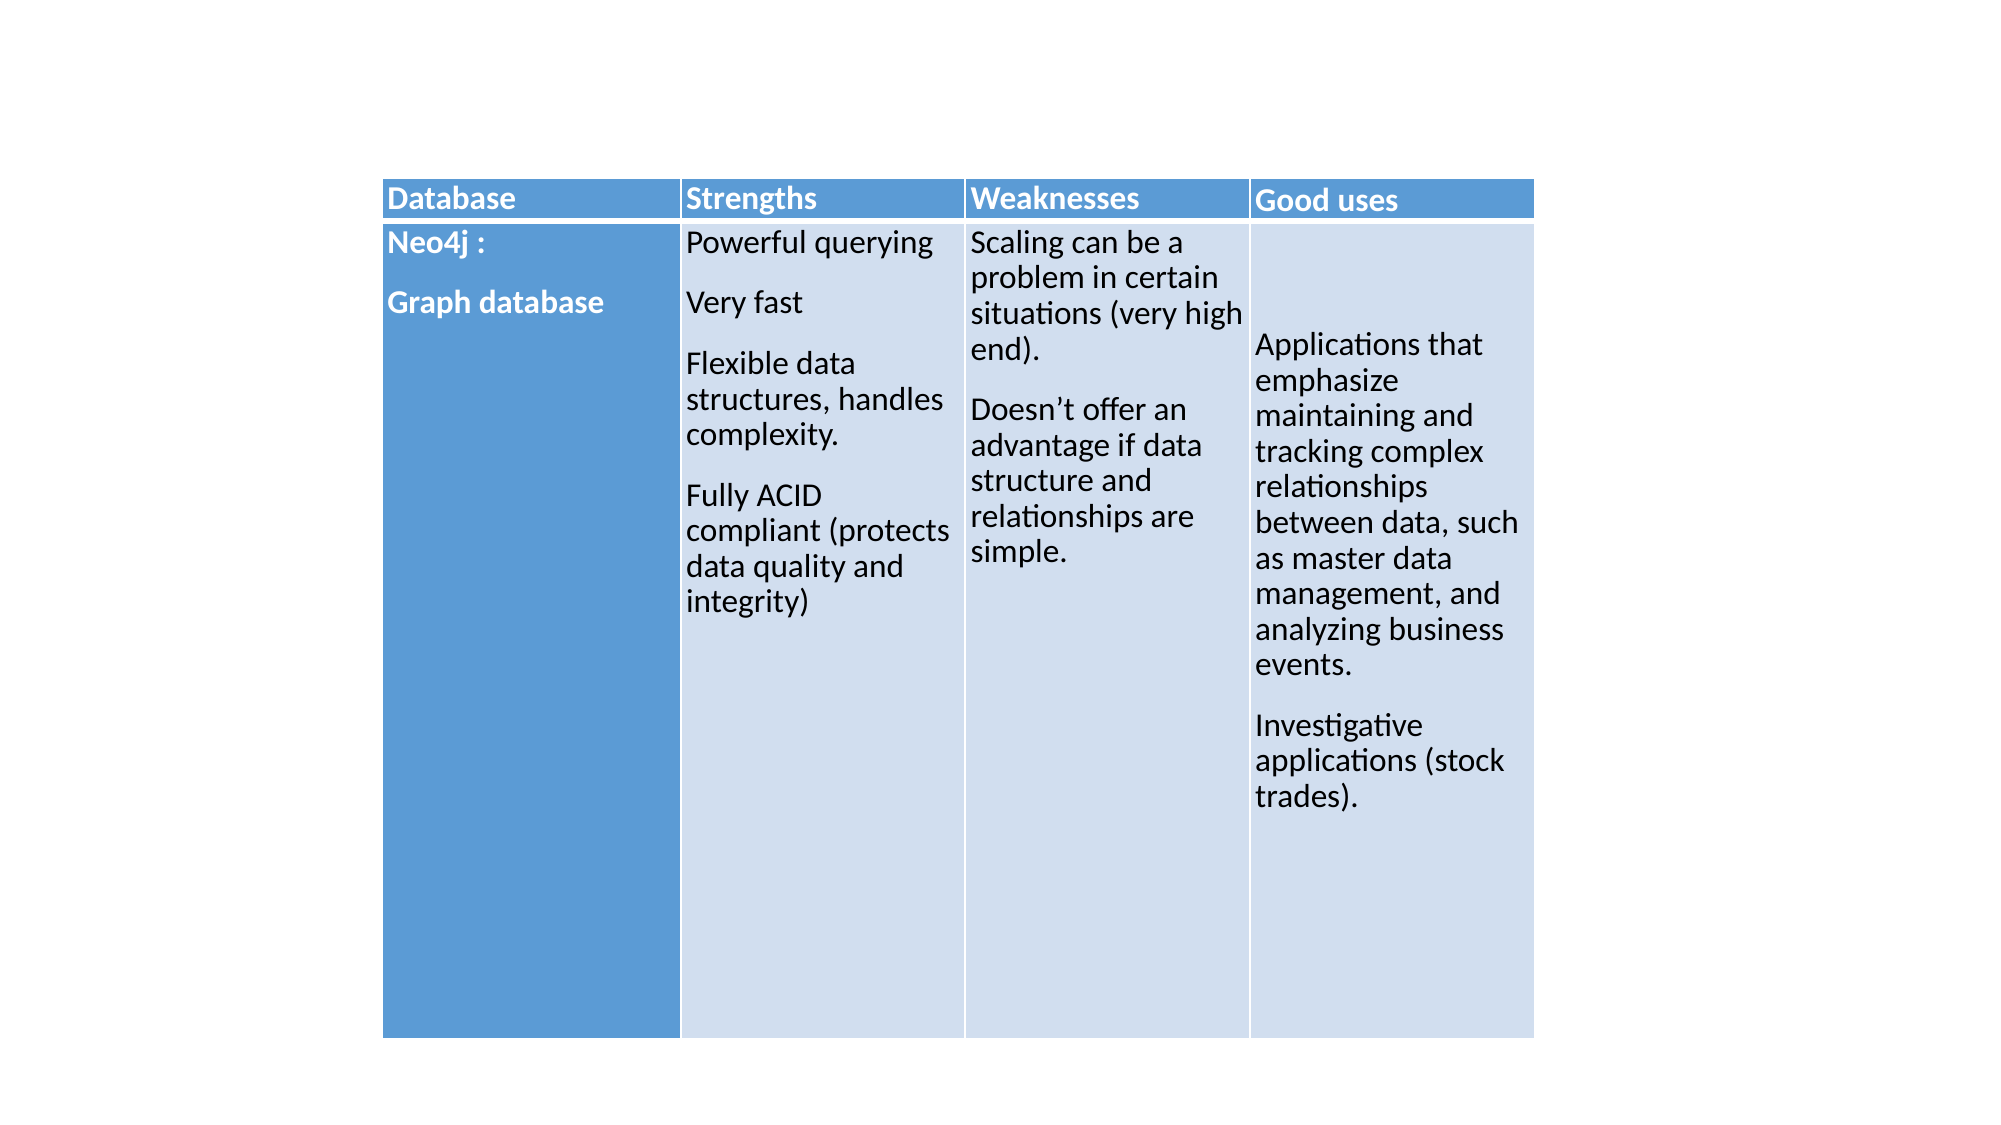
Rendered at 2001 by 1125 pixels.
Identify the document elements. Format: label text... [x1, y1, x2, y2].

table_cell Applications that emphasize maintaining and tracking complex relationships between data, such as master data management, and analyzing business events. Investigative applications (stock trades). [1251, 224, 1534, 1038]
table_header Database [383, 179, 680, 218]
table_header Weaknesses [966, 179, 1249, 218]
table_cell Powerful querying Very fast Flexible data structures, handles complexity. Fully ACID compliant (protects data quality and integrity) [682, 224, 964, 1038]
table_cell Neo4j : Graph database [383, 224, 680, 1038]
table_header Strengths [682, 179, 964, 218]
table_cell Scaling can be a problem in certain situations (very high end). Doesn’t offer an advantage if data structure and relationships are simple. [966, 224, 1249, 1038]
table_header Good uses [1251, 179, 1534, 218]
